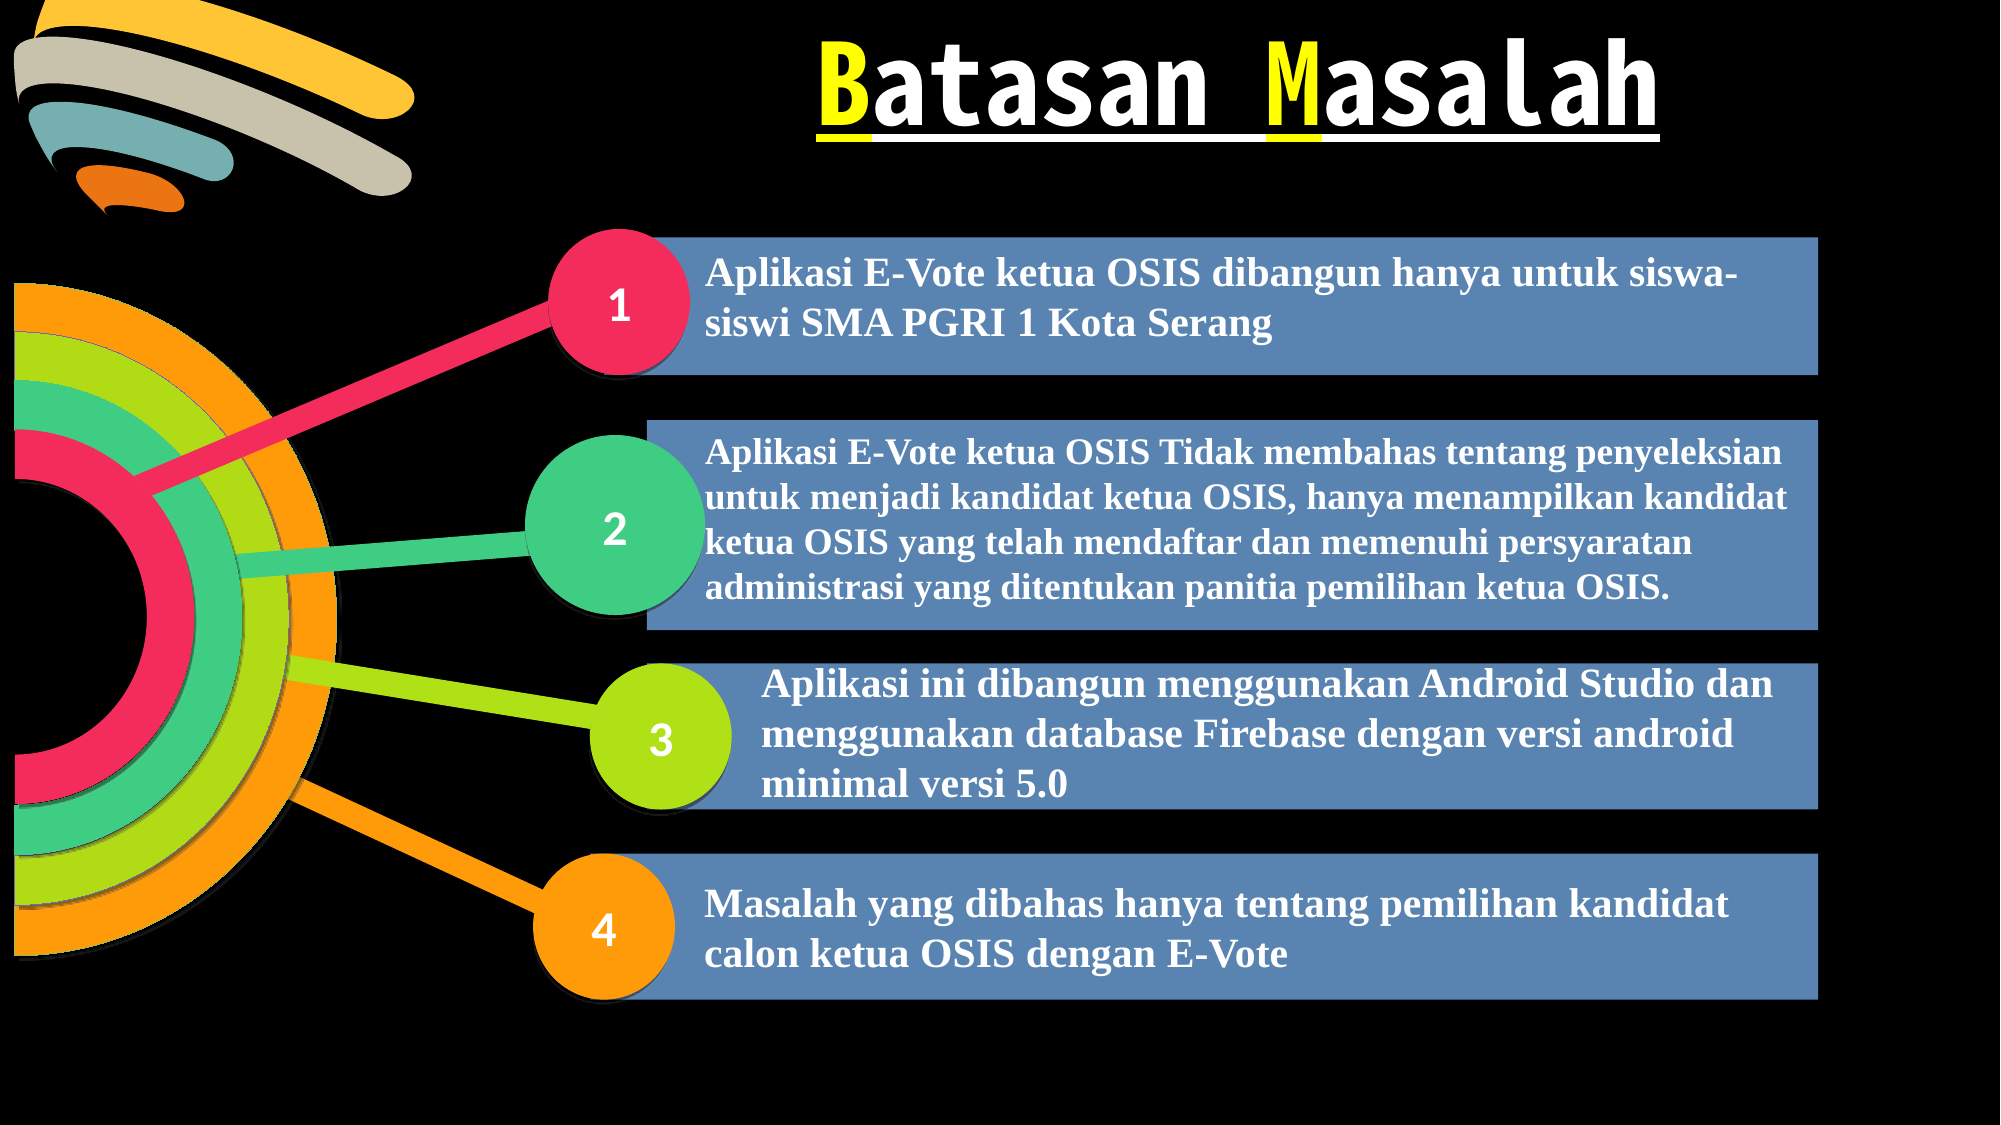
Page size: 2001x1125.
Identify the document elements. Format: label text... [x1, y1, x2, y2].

text_box [76, 165, 185, 216]
text_box [646, 577, 1819, 631]
text_box 4 [533, 853, 675, 1000]
text_box Masalah yang dibahas hanya tentang pemilihan kandidat calon ketua OSIS dengan E-Vote [689, 868, 1819, 984]
text_box Aplikasi E-Vote ketua OSIS dibangun hanya untuk siswa-siswi SMA PGRI 1 Kota Serang [689, 237, 1805, 353]
text_box [646, 420, 690, 473]
text_box [670, 663, 746, 810]
text_box 1 [548, 228, 689, 376]
text_box Aplikasi ini dibangun menggunakan Android Studio dan menggunakan database Firebase dengan versi android minimal versi 5.0 [746, 648, 1846, 814]
text_box 2 [525, 435, 690, 616]
text_box [612, 853, 1819, 1000]
text_box [620, 237, 1819, 376]
text_box [28, 101, 234, 182]
text_box Batasan Masalah [720, 5, 1756, 184]
text_box [654, 237, 689, 284]
text_box [13, 0, 415, 196]
text_box [14, 283, 337, 956]
text_box Aplikasi E-Vote ketua OSIS Tidak membahas tentang penyeleksian untuk menjadi kandidat ketua OSIS, hanya menampilkan kandidat ketua OSIS yang telah mendaftar dan memenuhi persyaratan administrasi yang ditentukan panitia pemilihan ketua OSIS. [690, 419, 1819, 615]
text_box 3 [589, 663, 732, 810]
